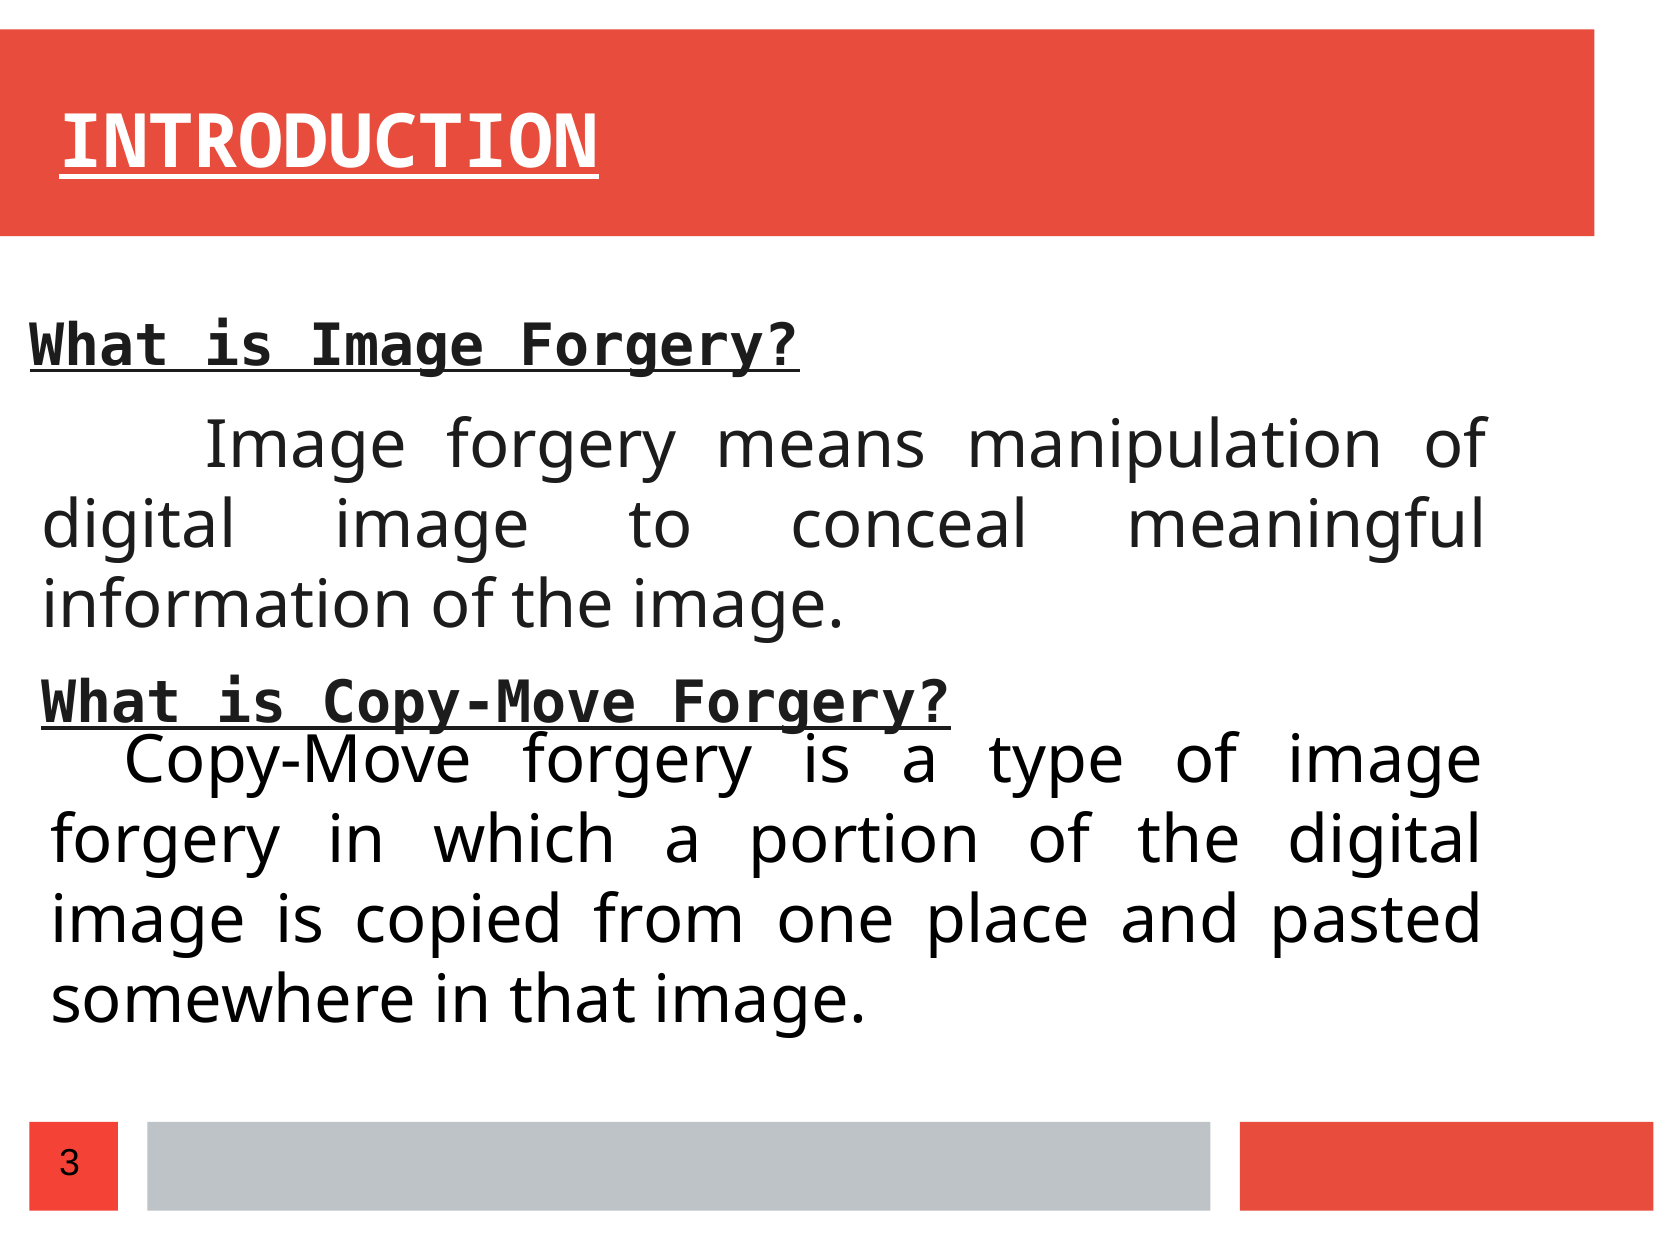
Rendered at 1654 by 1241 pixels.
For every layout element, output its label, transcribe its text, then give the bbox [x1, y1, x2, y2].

text_box What is Image Forgery? Image forgery means manipulation of digital image to conceal meaningful information of the image. What is Copy-Move Forgery? [0, 306, 1489, 1075]
text_box Introduction [58, 35, 1595, 183]
text_box Copy-Move forgery is a type of image forgery in which a portion of the digital image is copied from one place and pasted somewhere in that image. [35, 708, 1500, 976]
text_box <number> [44, 1133, 674, 1204]
